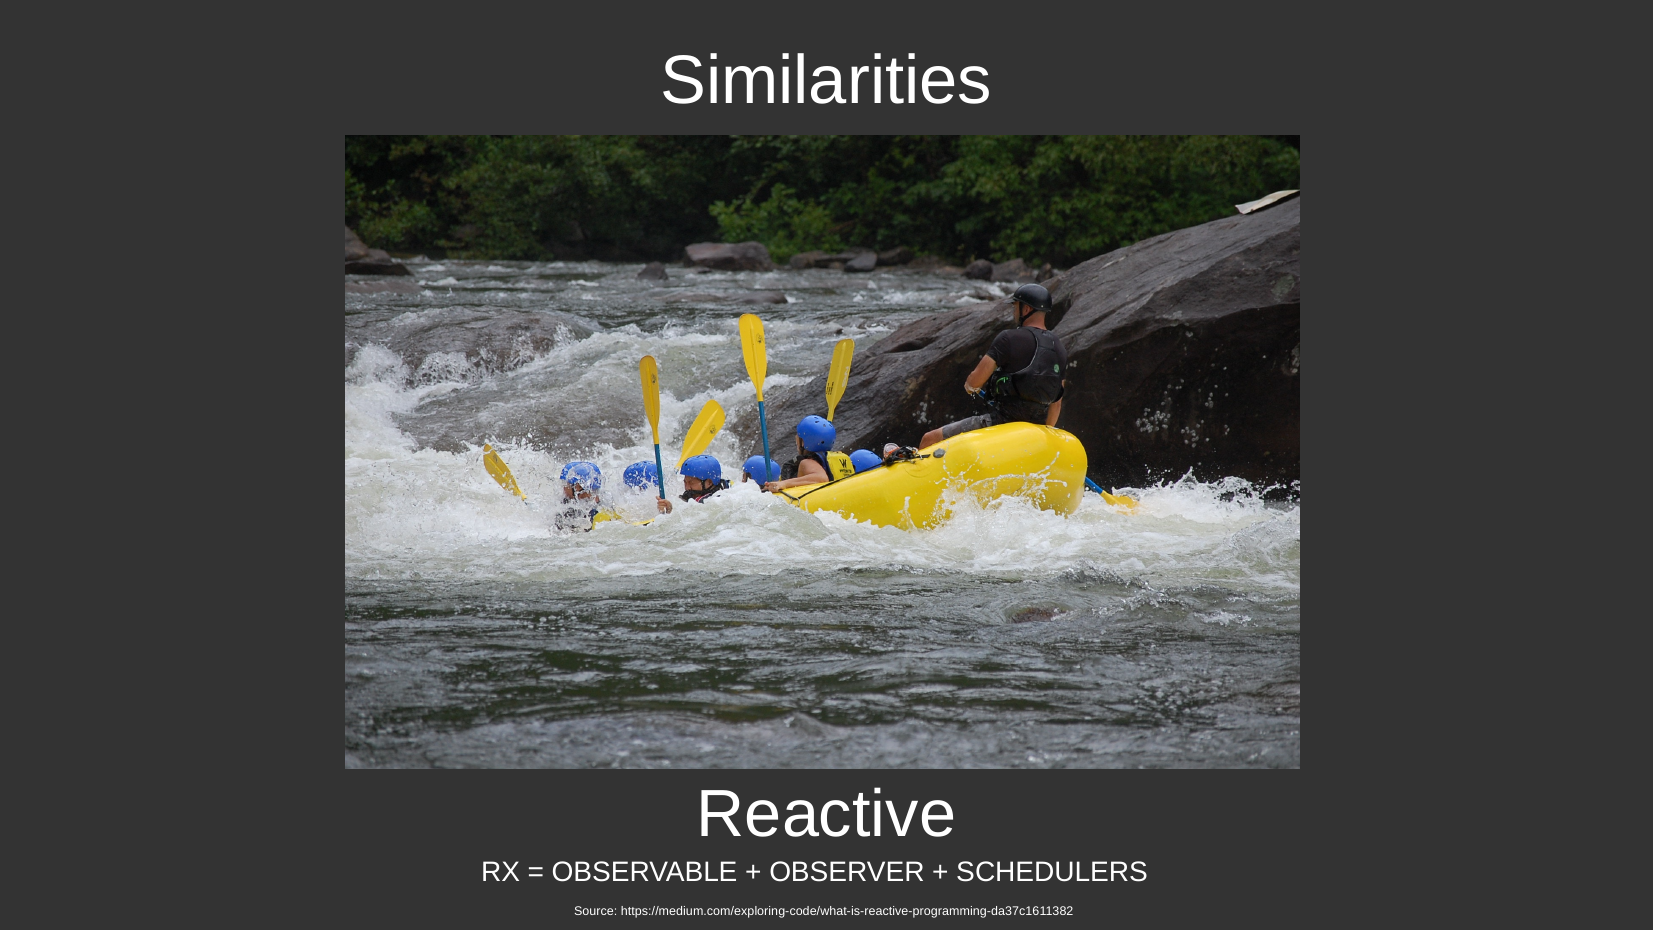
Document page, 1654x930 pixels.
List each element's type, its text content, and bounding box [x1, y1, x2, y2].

text_box RX = OBSERVABLE + OBSERVER + SCHEDULERS [466, 848, 1163, 895]
picture [345, 135, 1300, 735]
title Reactive [82, 735, 1571, 891]
text_box Source: https://medium.com/exploring-code/what-is-reactive-programming-da37c1611382 [559, 896, 1090, 926]
title Similarities [82, 1, 1571, 157]
